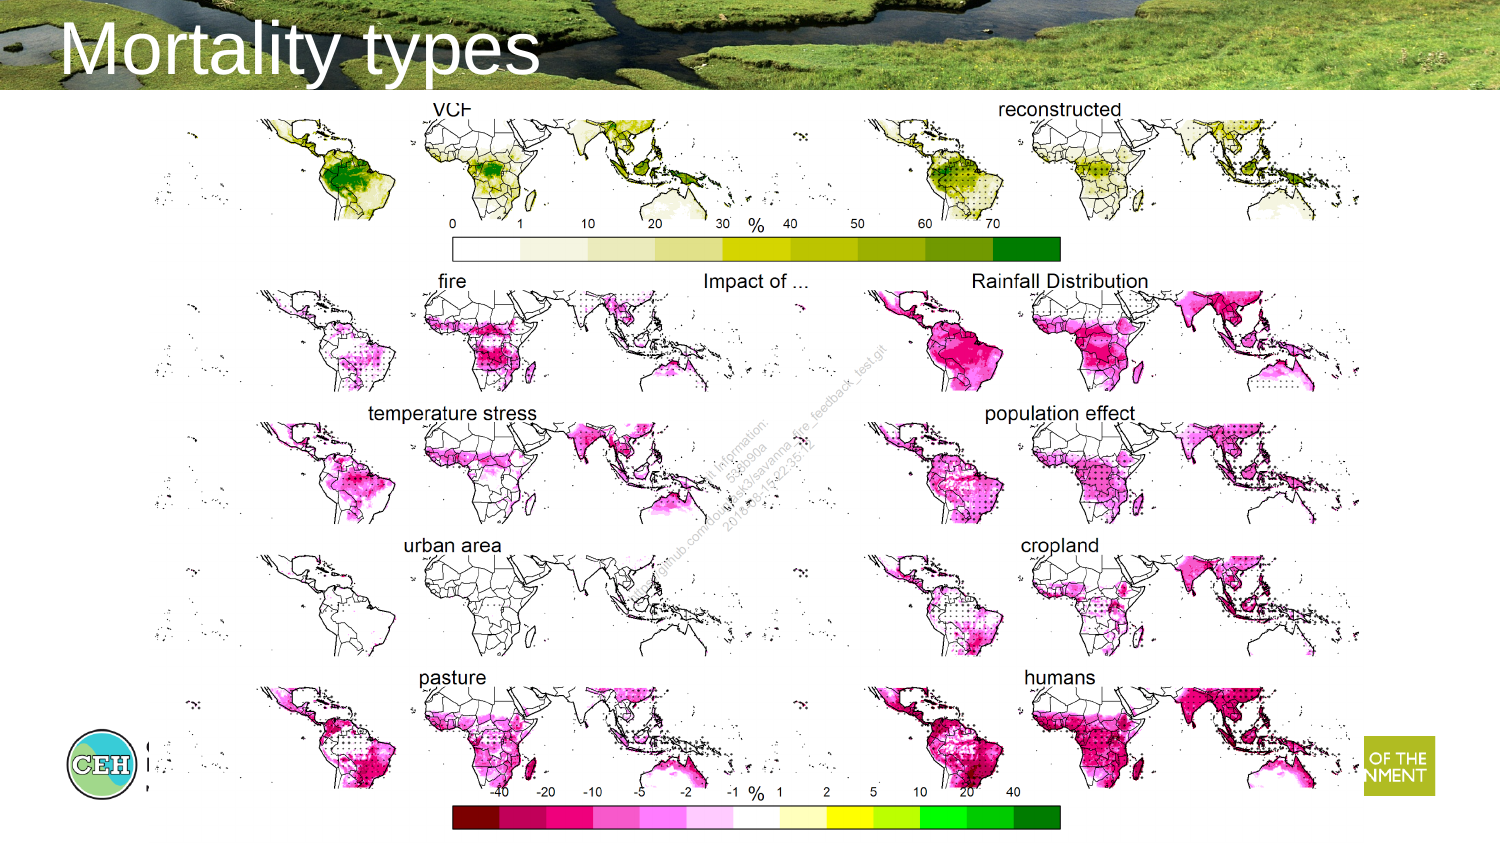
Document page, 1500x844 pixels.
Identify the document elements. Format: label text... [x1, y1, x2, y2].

list Mortality types [0, 0, 1500, 90]
picture [64, 103, 1437, 843]
